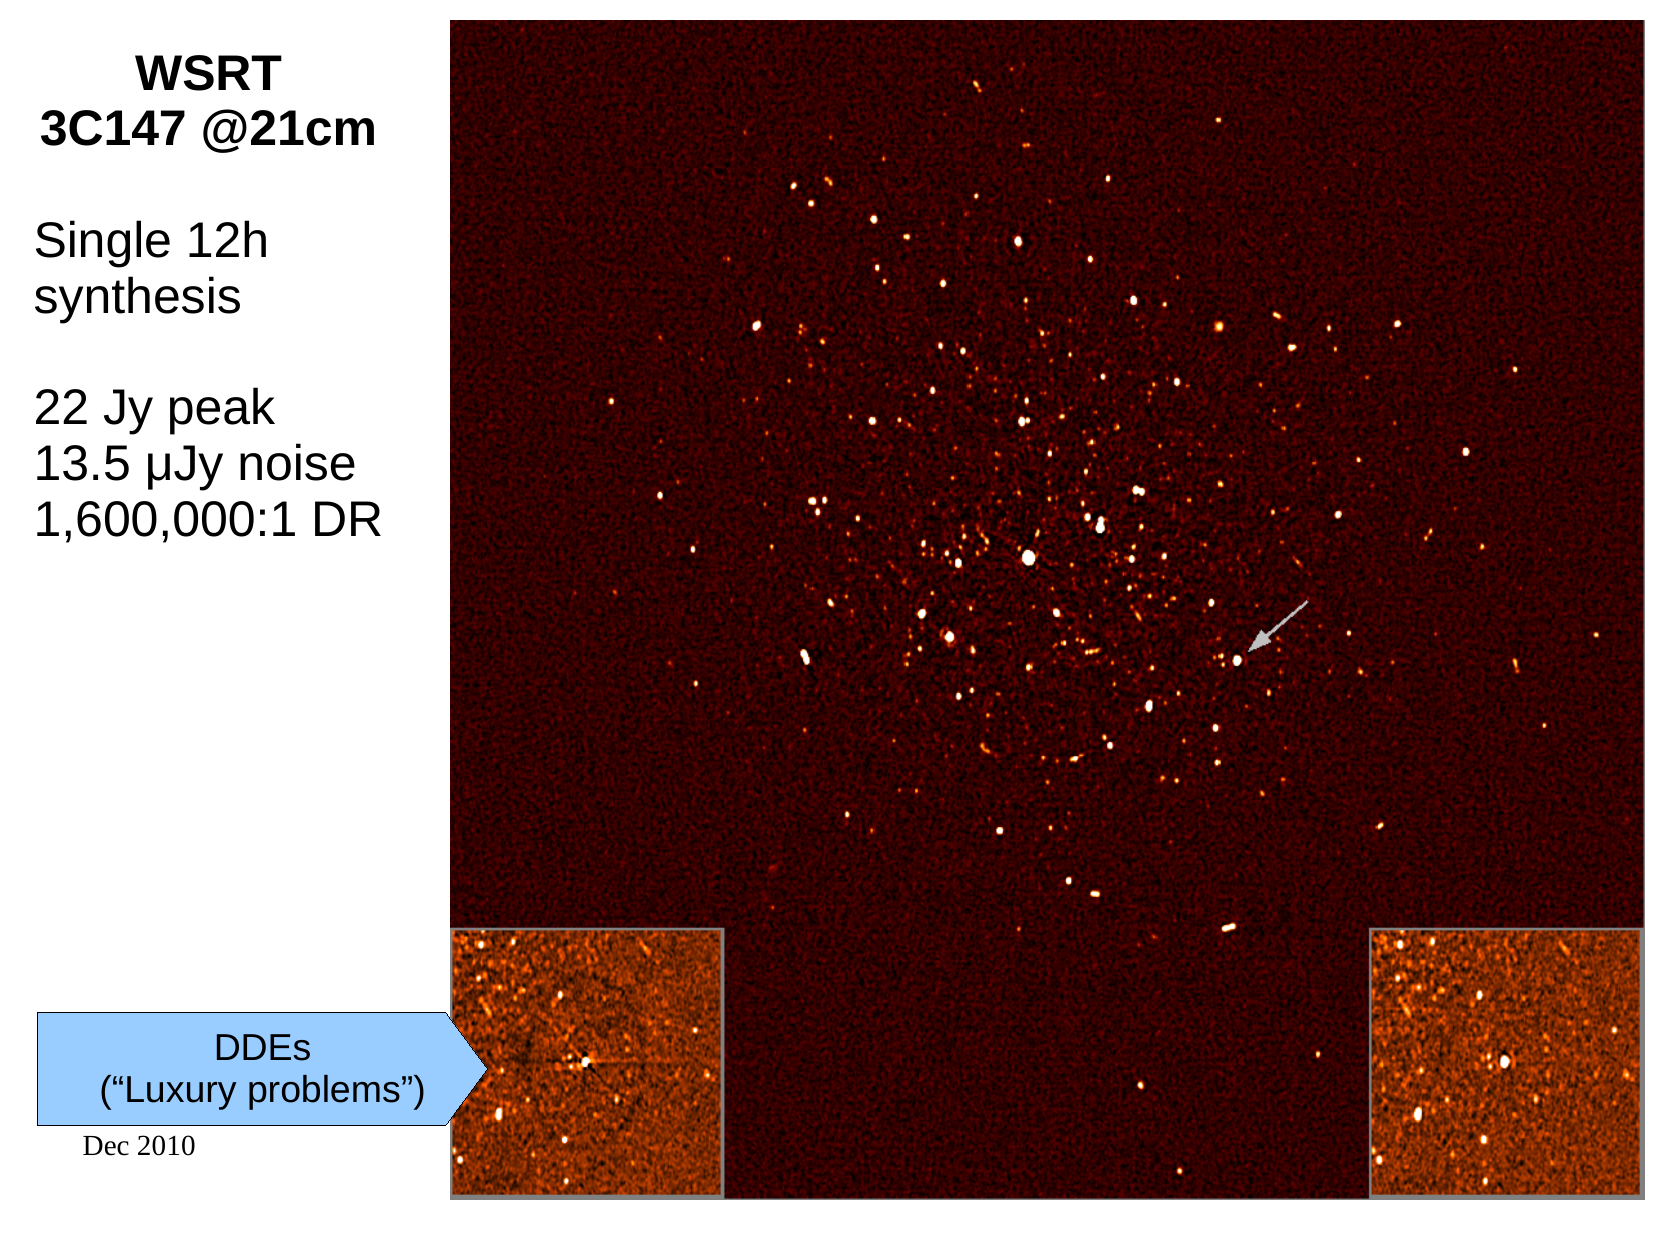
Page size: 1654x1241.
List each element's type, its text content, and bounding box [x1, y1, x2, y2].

text_box WSRT 3C147 @21cm Single 12h synthesis 22 Jy peak 13.5 μJy noise 1,600,000:1 DR [18, 37, 413, 863]
picture [450, 20, 1645, 1201]
text_box DDEs (“Luxury problems”) [37, 1012, 488, 1126]
